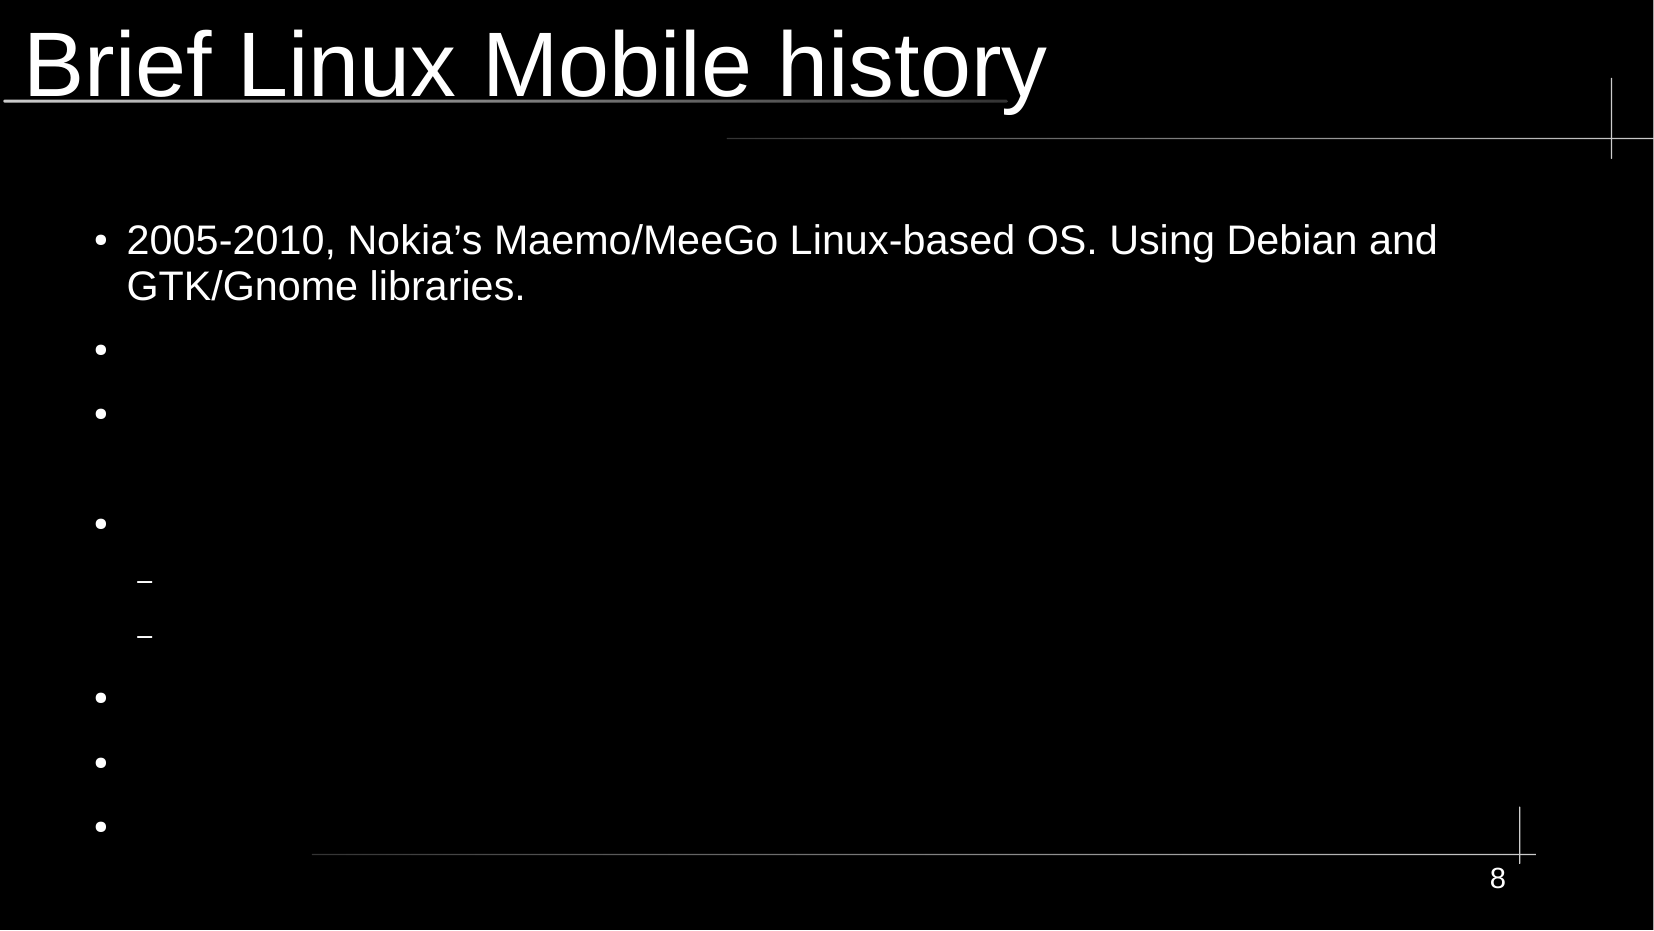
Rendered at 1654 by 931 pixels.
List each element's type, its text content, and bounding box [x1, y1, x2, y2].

title Brief Linux Mobile history [23, 11, 1589, 119]
list 2005-2010, Nokia’s Maemo/MeeGo Linux-based OS. Using Debian and GTK/Gnome libraries. 2011-2017, Ubuntu Touch developed by Canonical In 2017, Ubuntu Touch project terminated by Canonical, and transferred to community development (UBports Foundation) 2013, initial release of Jolla’s Sailfish OS Linux-based with closed-source UI Jolla Community Phone requires subscription for updates after 1st year 2017, Purism starts crowdfunding for Librem 5 smartphone 2020, Pine64 PinePhone (2020) and PinePhone Pro (2022) 2024, FuriLabs launch the FLX1 running FuriOS (Droidian fork) [82, 217, 1571, 863]
